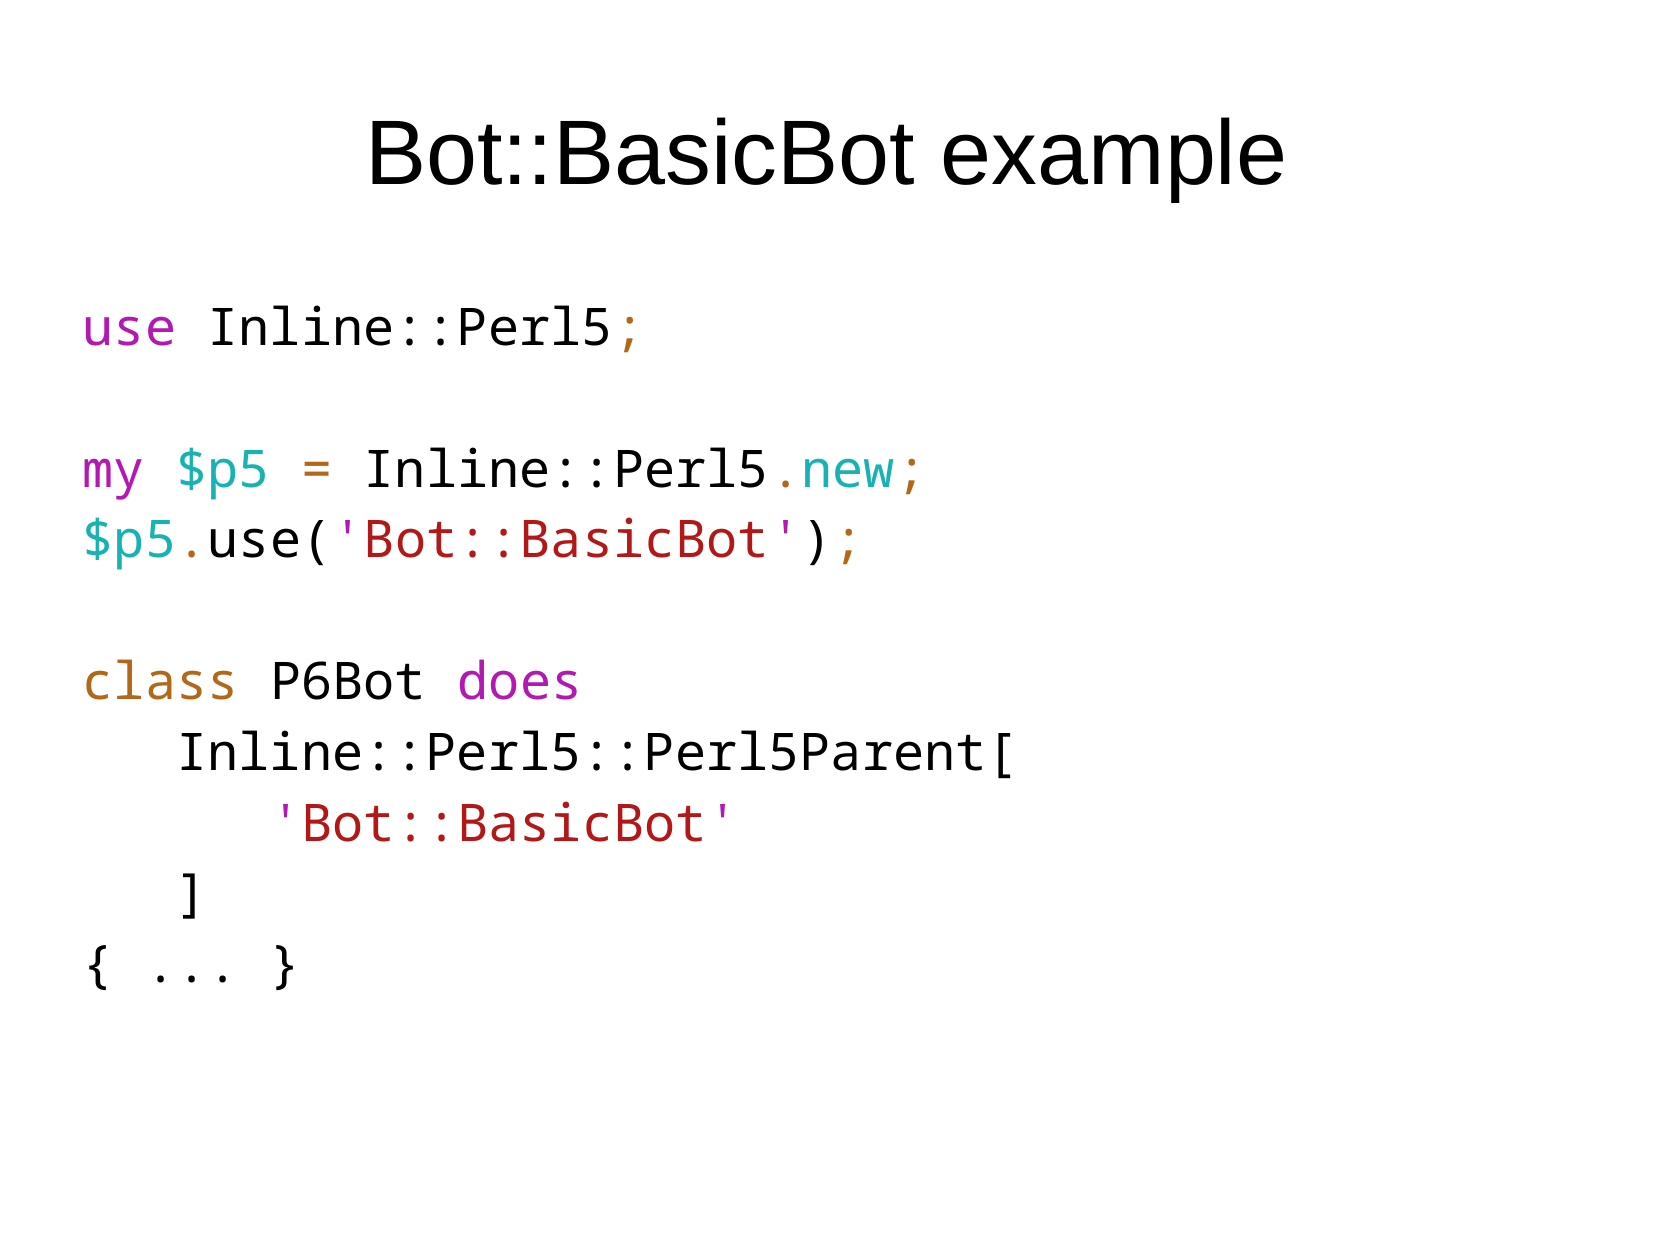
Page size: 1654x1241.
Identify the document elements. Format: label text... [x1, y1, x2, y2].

title Bot::BasicBot example [82, 49, 1571, 257]
list use Inline::Perl5; my $p5 = Inline::Perl5.new; $p5.use('Bot::BasicBot'); class P6Bot does Inline::Perl5::Perl5Parent[ 'Bot::BasicBot' ] { ... } [82, 290, 1571, 1010]
